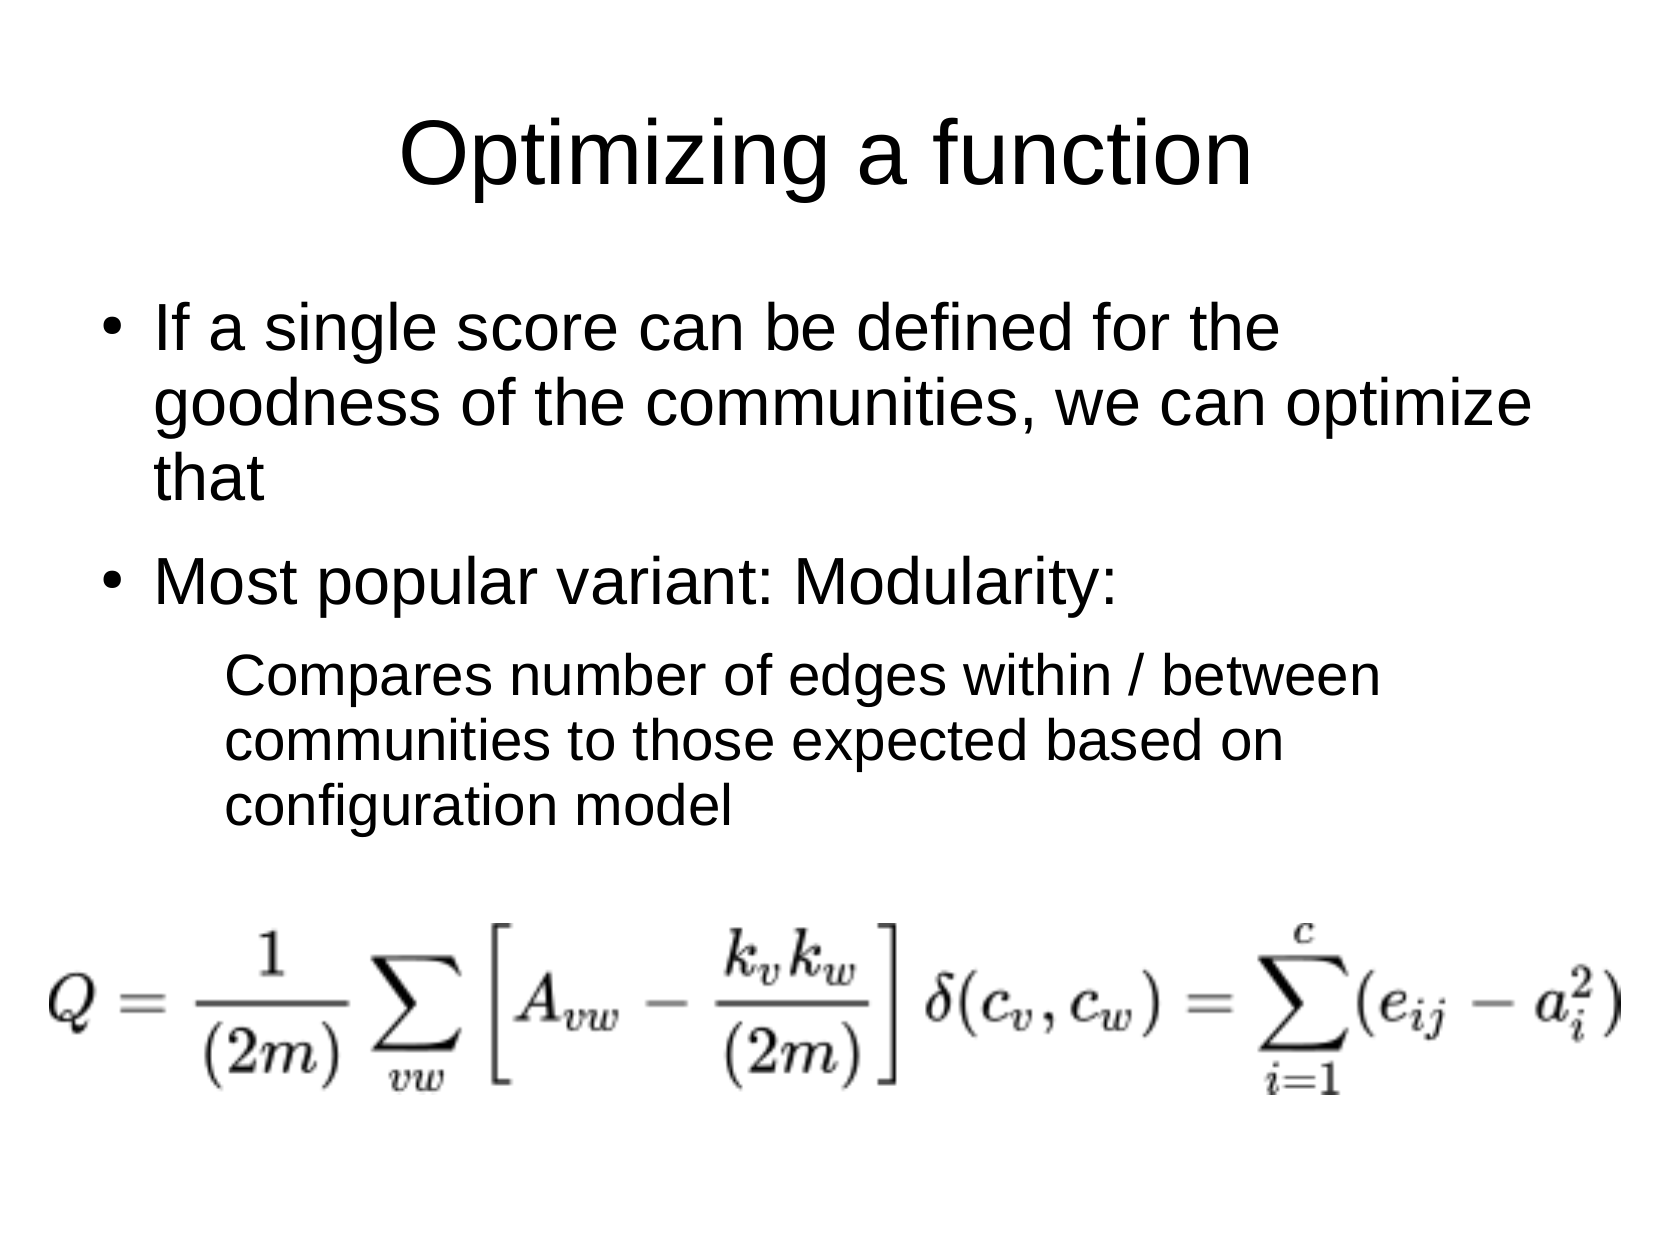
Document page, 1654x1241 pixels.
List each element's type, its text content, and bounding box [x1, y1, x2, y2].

list If a single score can be defined for the goodness of the communities, we can optimize that Most popular variant: Modularity: Compares number of edges within / between communities to those expected based on configuration model [82, 290, 1571, 923]
title Optimizing a function [82, 49, 1571, 257]
picture [49, 923, 1621, 1096]
